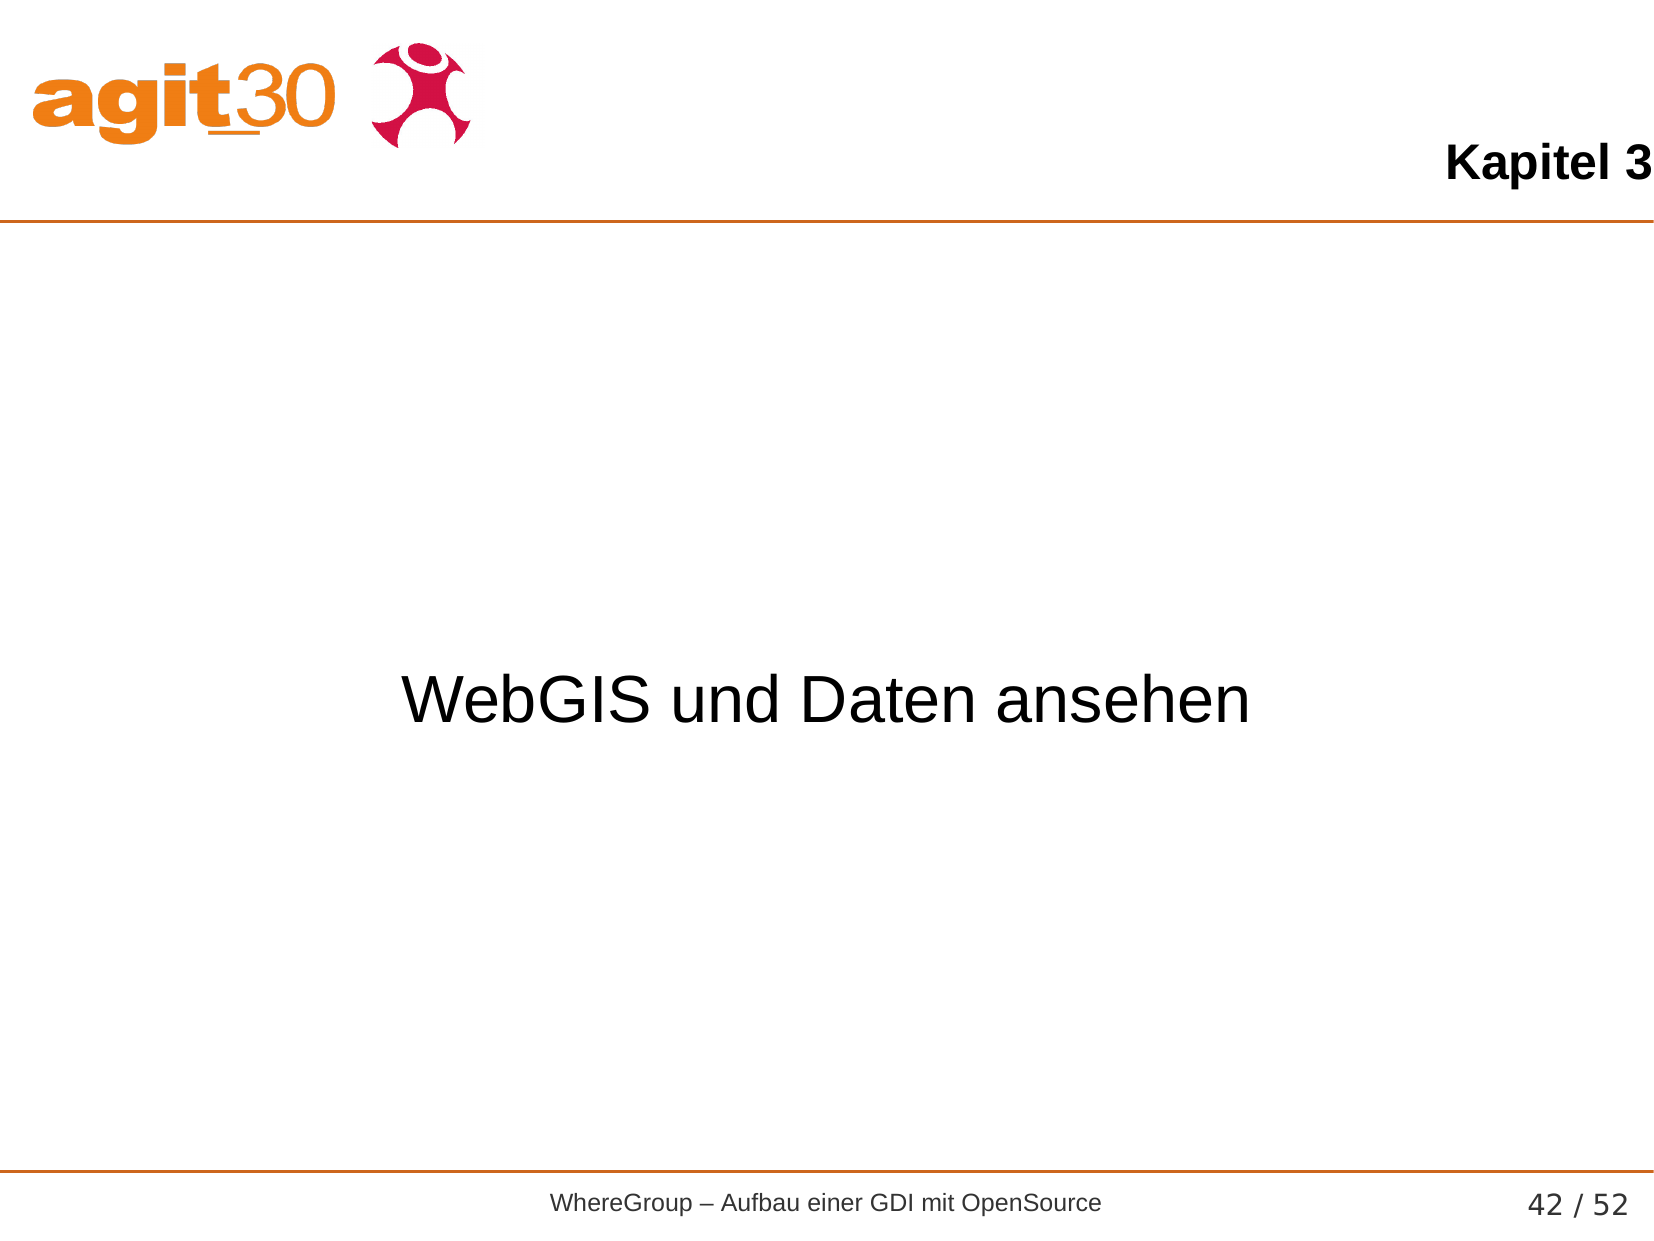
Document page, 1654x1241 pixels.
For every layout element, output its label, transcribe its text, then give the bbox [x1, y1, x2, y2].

subtitle WebGIS und Daten ansehen [82, 290, 1571, 1109]
picture [29, 58, 340, 148]
title Kapitel 3 [265, 118, 1654, 207]
